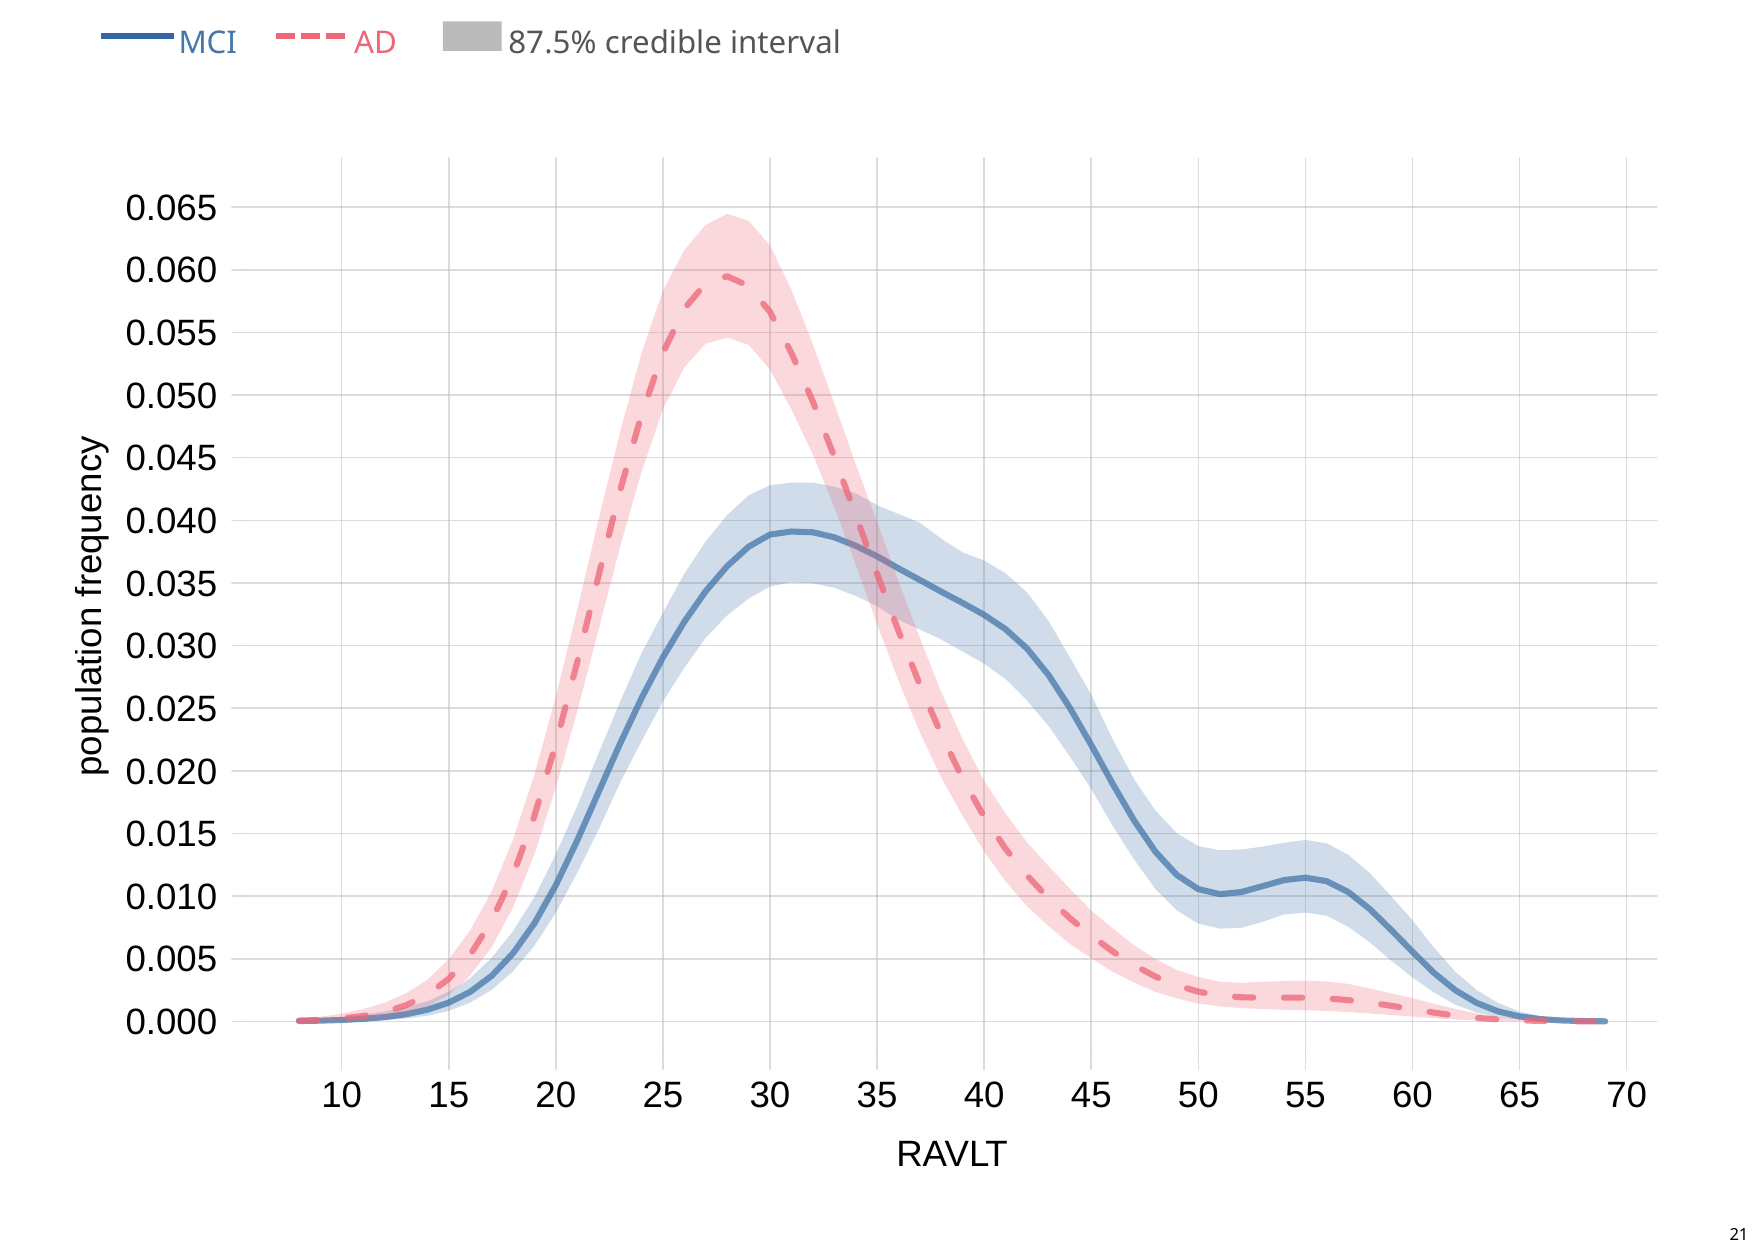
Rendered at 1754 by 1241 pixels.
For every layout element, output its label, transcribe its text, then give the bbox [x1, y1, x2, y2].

text_box MCI [163, 13, 251, 60]
text_box 87.5% credible interval [493, 13, 834, 60]
picture [38, 4, 1751, 1216]
text_box AD [339, 13, 414, 60]
text_box [442, 21, 493, 51]
